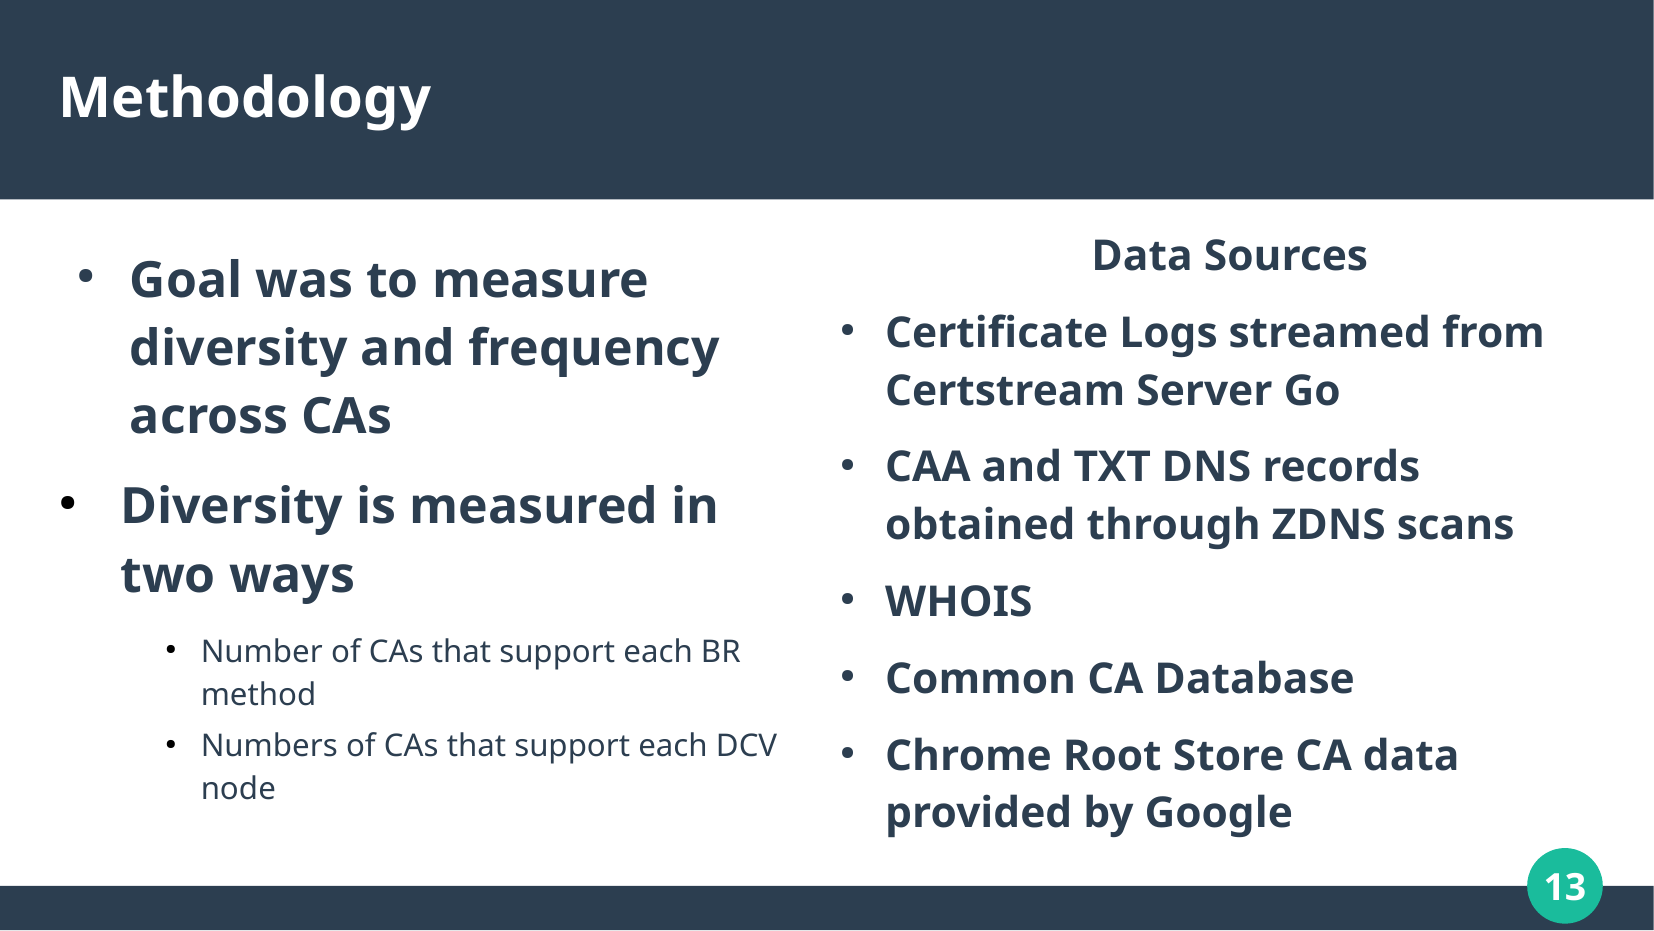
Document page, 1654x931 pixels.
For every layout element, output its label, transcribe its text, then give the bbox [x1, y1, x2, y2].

list Data Sources Certificate Logs streamed from Certstream Server Go CAA and TXT DNS records obtained through ZDNS scans WHOIS Common CA Database Chrome Root Store CA data provided by Google [825, 225, 1575, 846]
list Goal was to measure diversity and frequency across CAs Diversity is measured in two ways Number of CAs that support each BR method Numbers of CAs that support each DCV node [59, 243, 809, 864]
title Methodology [59, 37, 1595, 155]
